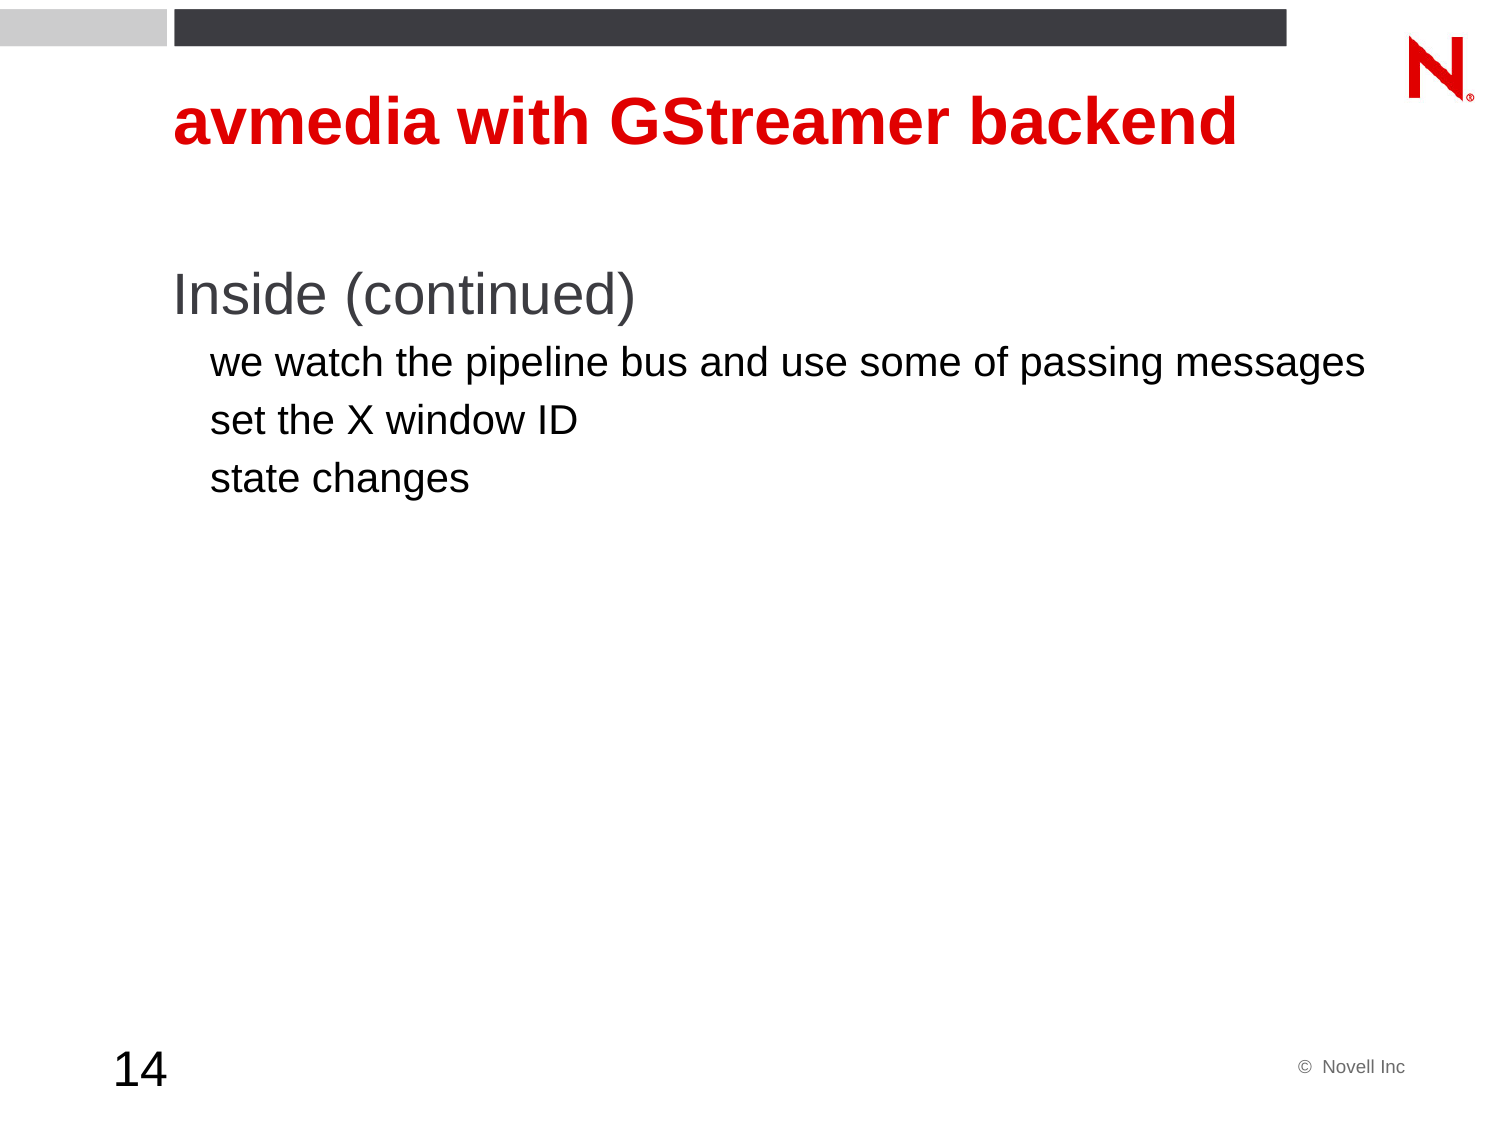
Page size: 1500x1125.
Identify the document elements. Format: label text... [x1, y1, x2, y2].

title avmedia with GStreamer backend [173, 41, 1395, 205]
picture [1404, 32, 1477, 105]
list Inside (continued) we watch the pipeline bus and use some of passing messages set the X window ID state changes [172, 246, 1413, 977]
